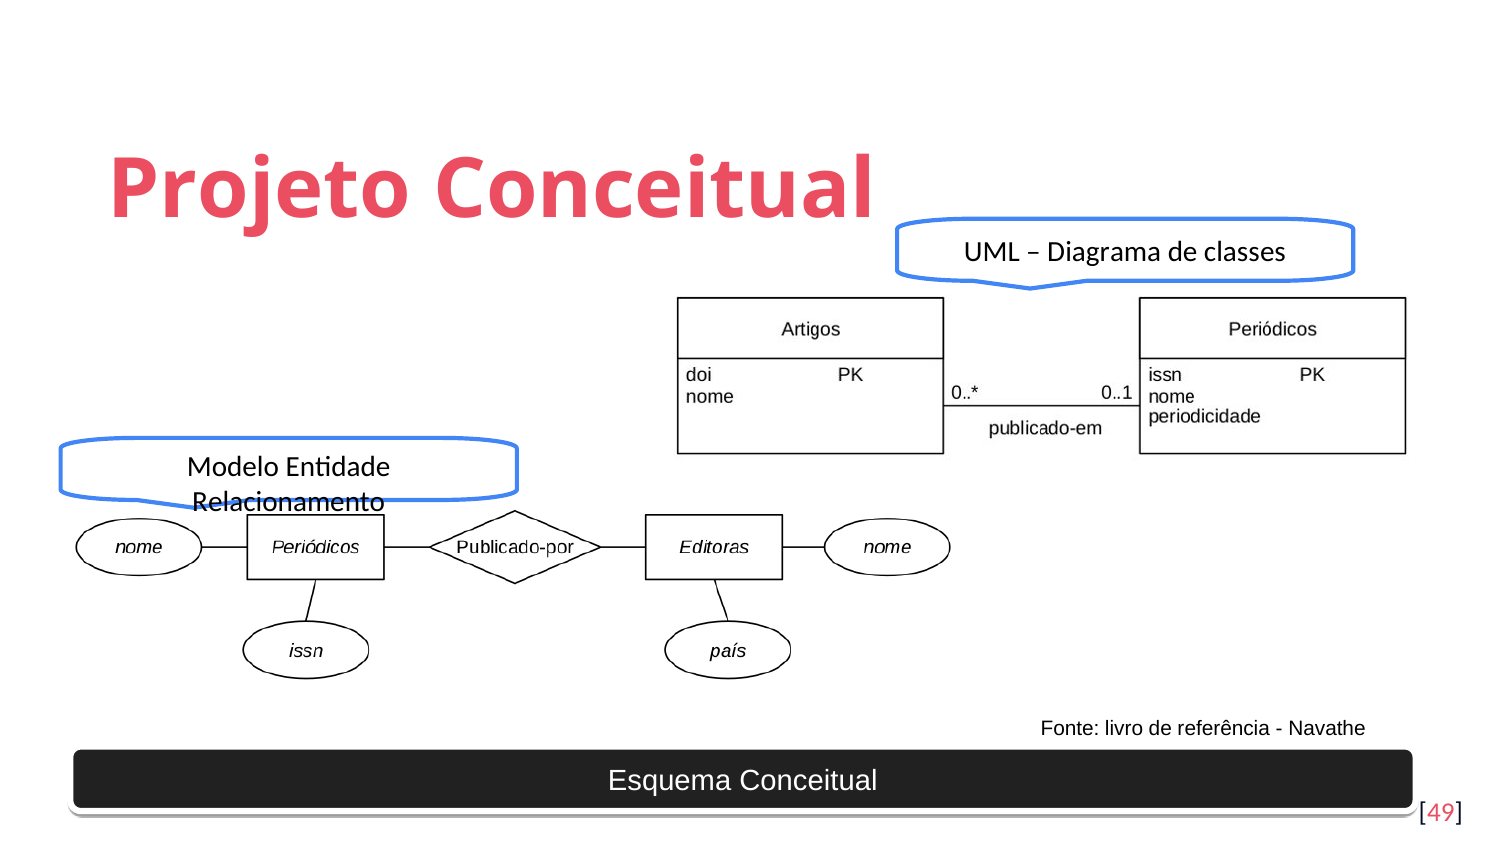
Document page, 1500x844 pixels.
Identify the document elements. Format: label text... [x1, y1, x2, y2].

text_box Fonte: livro de referência - Navathe [978, 706, 1429, 748]
text_box [92, 243, 1408, 746]
picture [373, 500, 381, 509]
picture [62, 477, 970, 705]
text_box [1049, 243, 1408, 287]
slide_number [49] [1403, 779, 1494, 844]
text_box Projeto Conceitual [92, 104, 1408, 243]
picture [666, 287, 1415, 463]
text_box UML – Diagrama de classes [897, 218, 1354, 289]
text_box Esquema Conceitual [70, 746, 1416, 812]
picture [266, 500, 274, 509]
text_box Modelo Entidade Relacionamento [60, 437, 517, 508]
